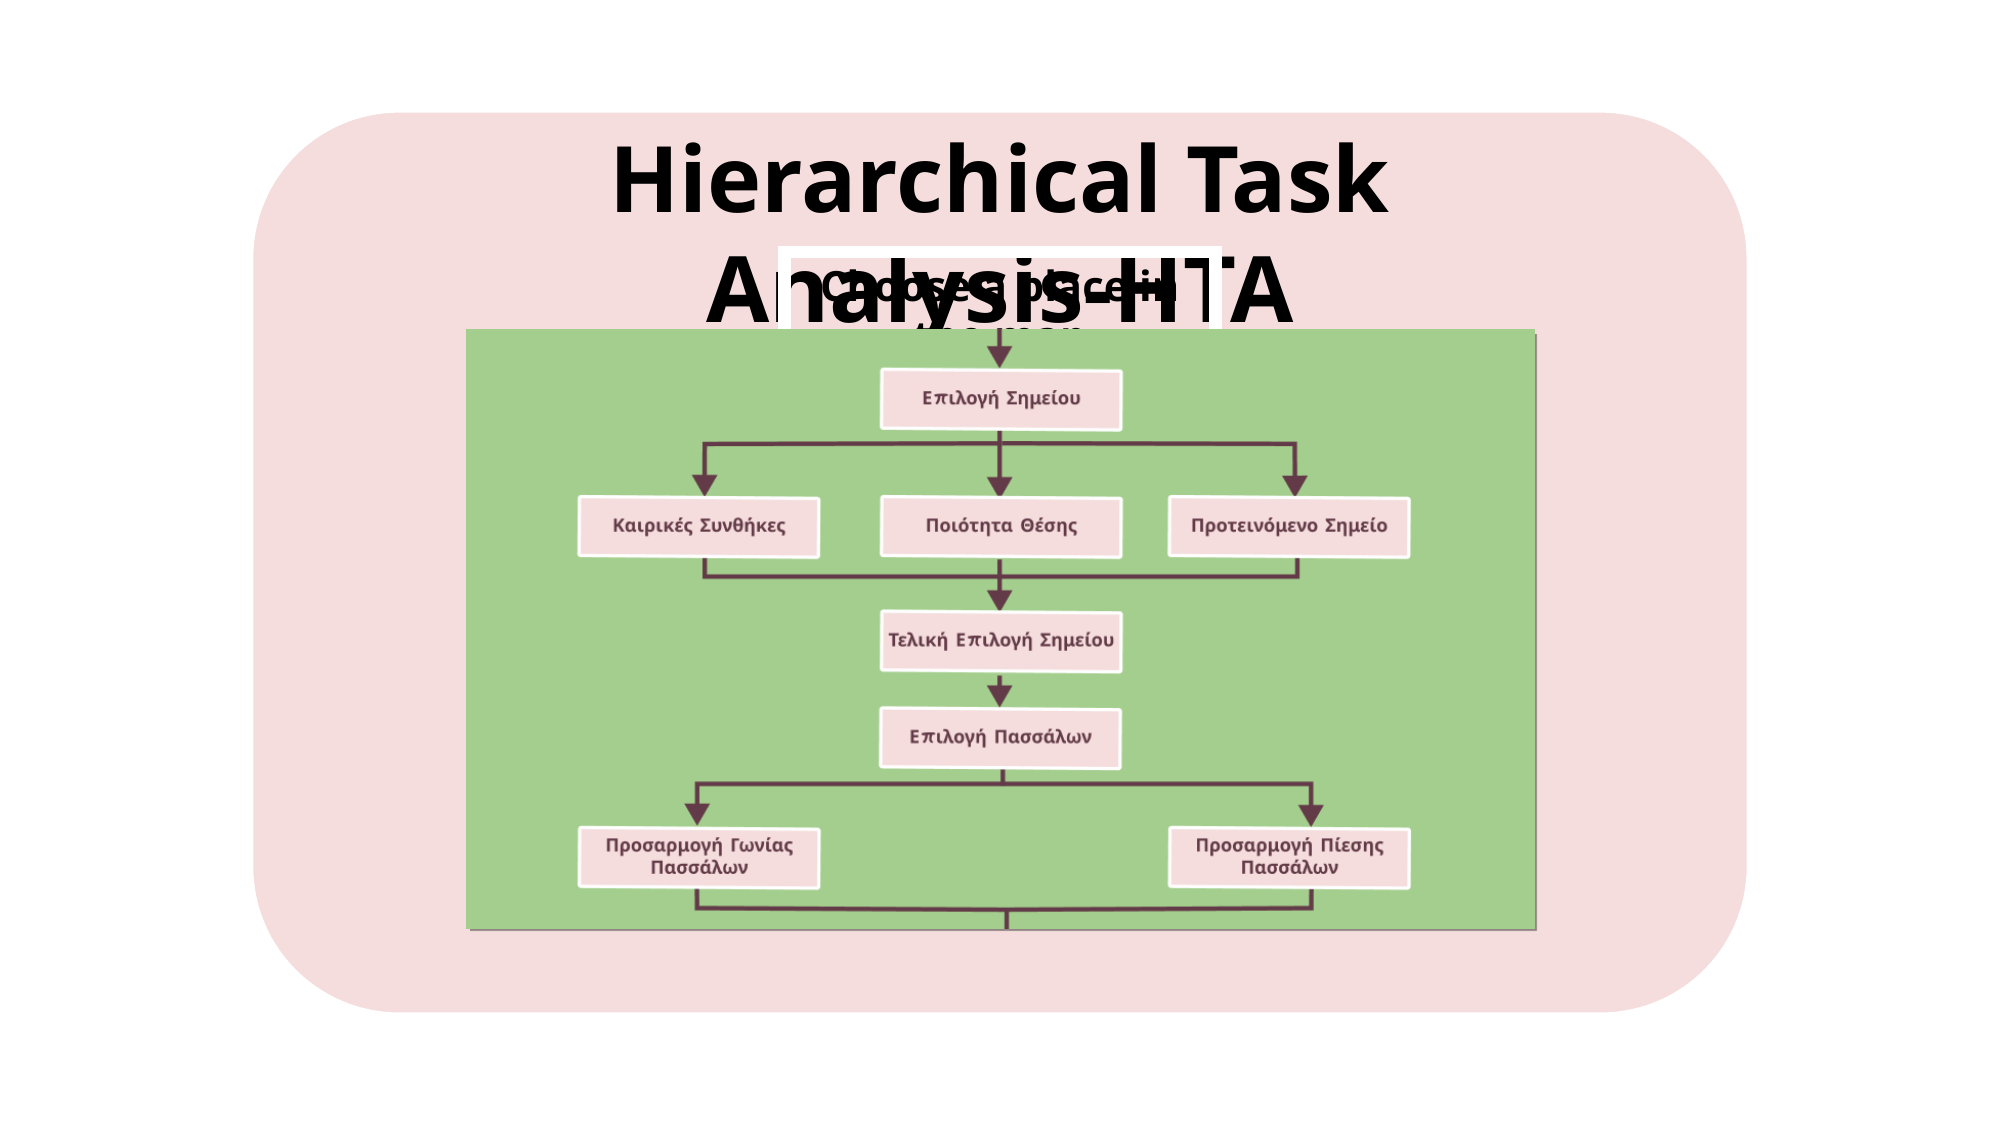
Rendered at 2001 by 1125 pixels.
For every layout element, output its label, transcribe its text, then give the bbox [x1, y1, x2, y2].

text_box Choose a place in the map [784, 252, 1216, 318]
text_box [247, 106, 1753, 1019]
picture [466, 329, 1535, 929]
text_box Hierarchical Task Analysis-HTA [455, 113, 1545, 240]
